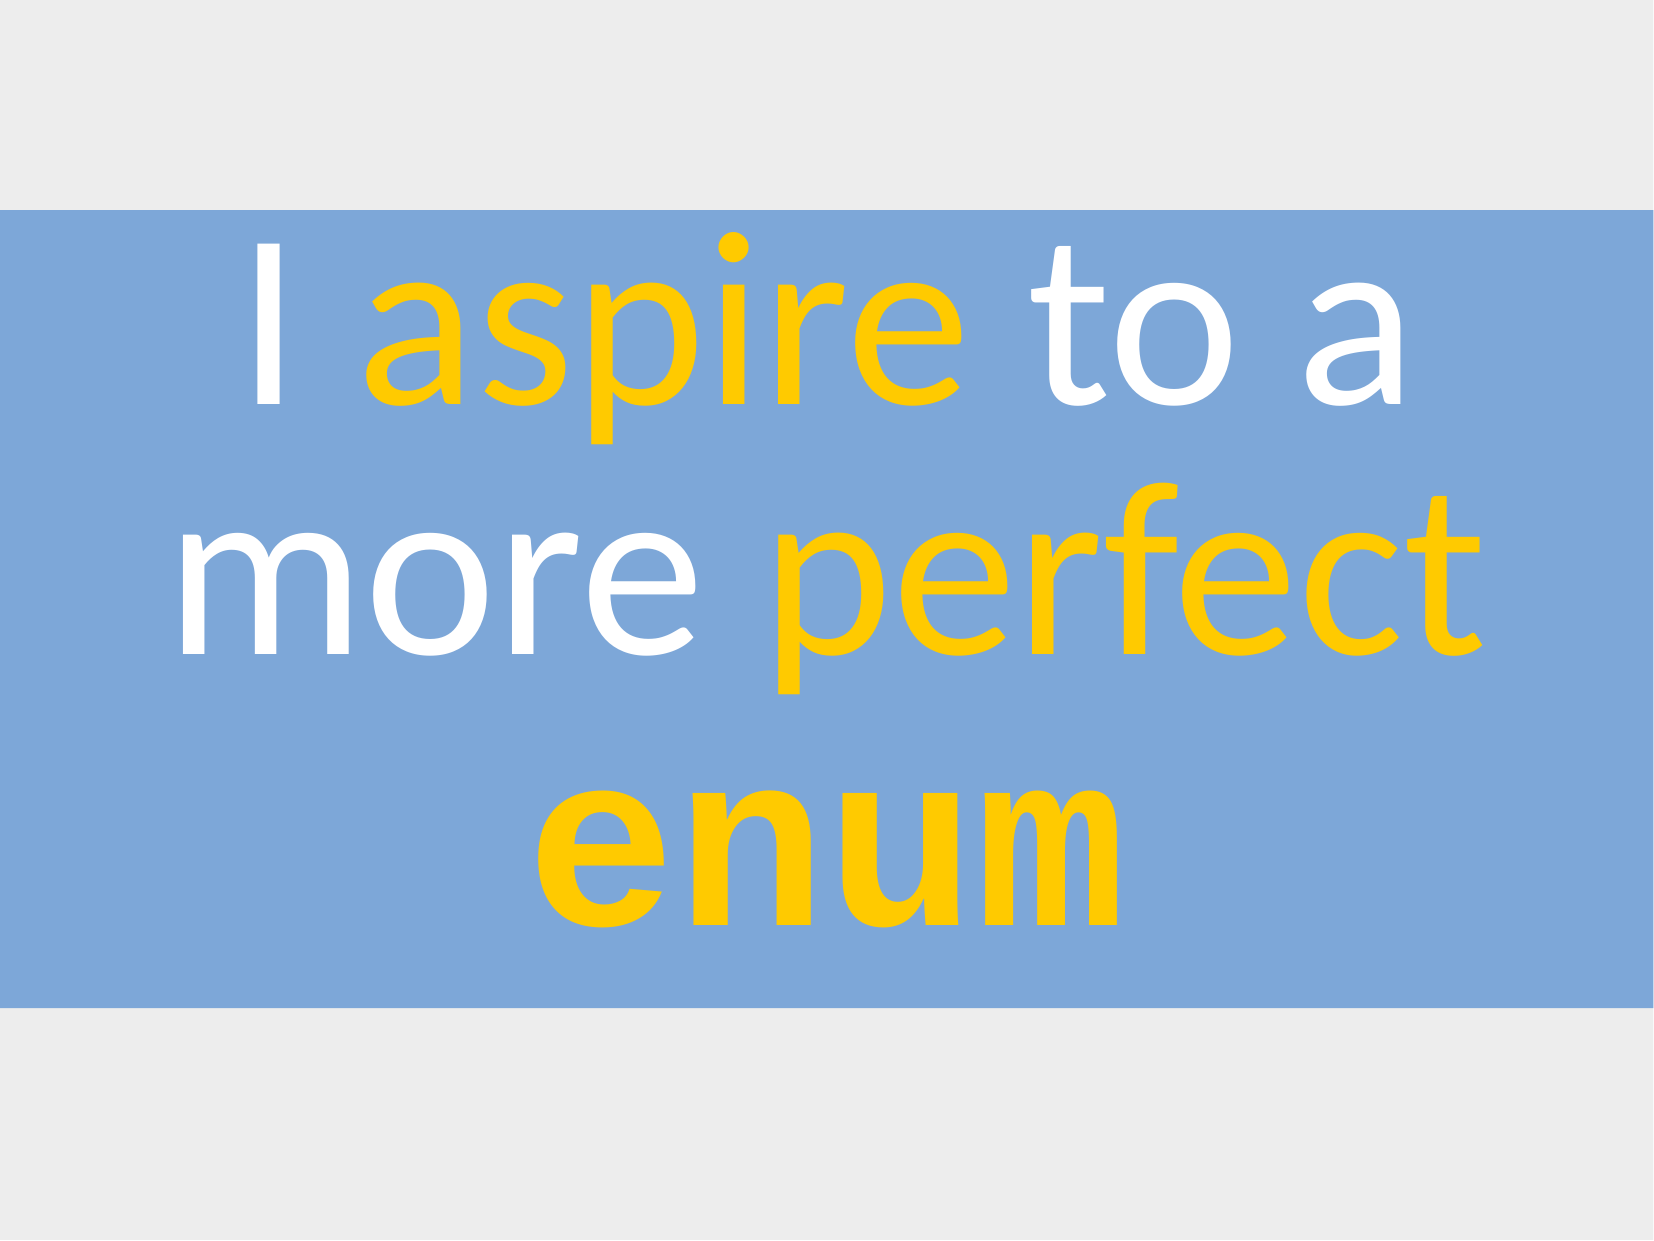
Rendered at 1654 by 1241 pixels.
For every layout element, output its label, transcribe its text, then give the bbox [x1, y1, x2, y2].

text_box I aspire to a more perfect enum [0, 210, 1654, 1009]
